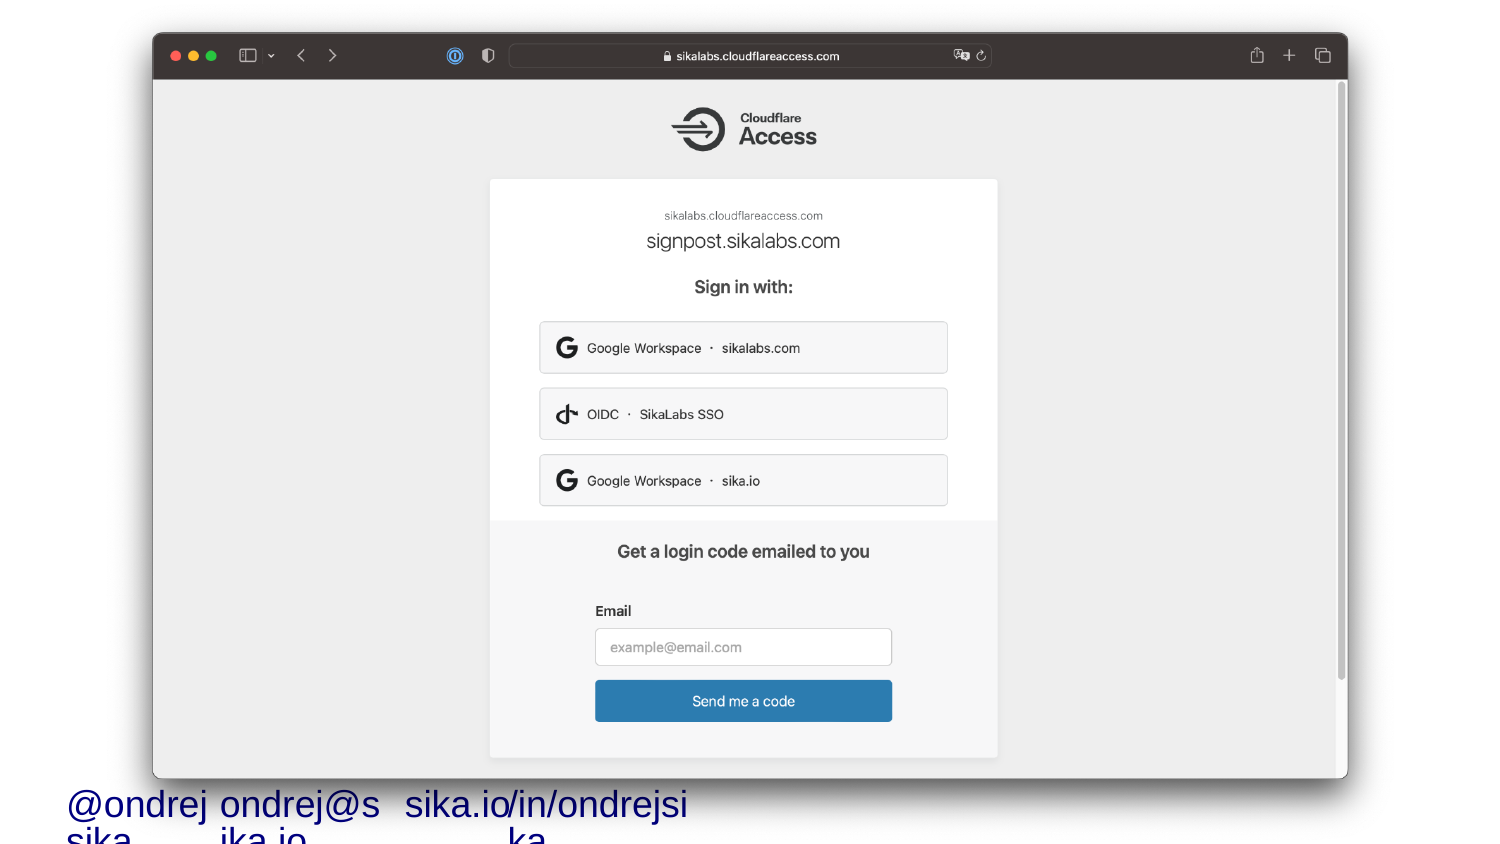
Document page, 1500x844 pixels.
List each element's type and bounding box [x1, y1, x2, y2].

picture [103, 0, 1397, 844]
